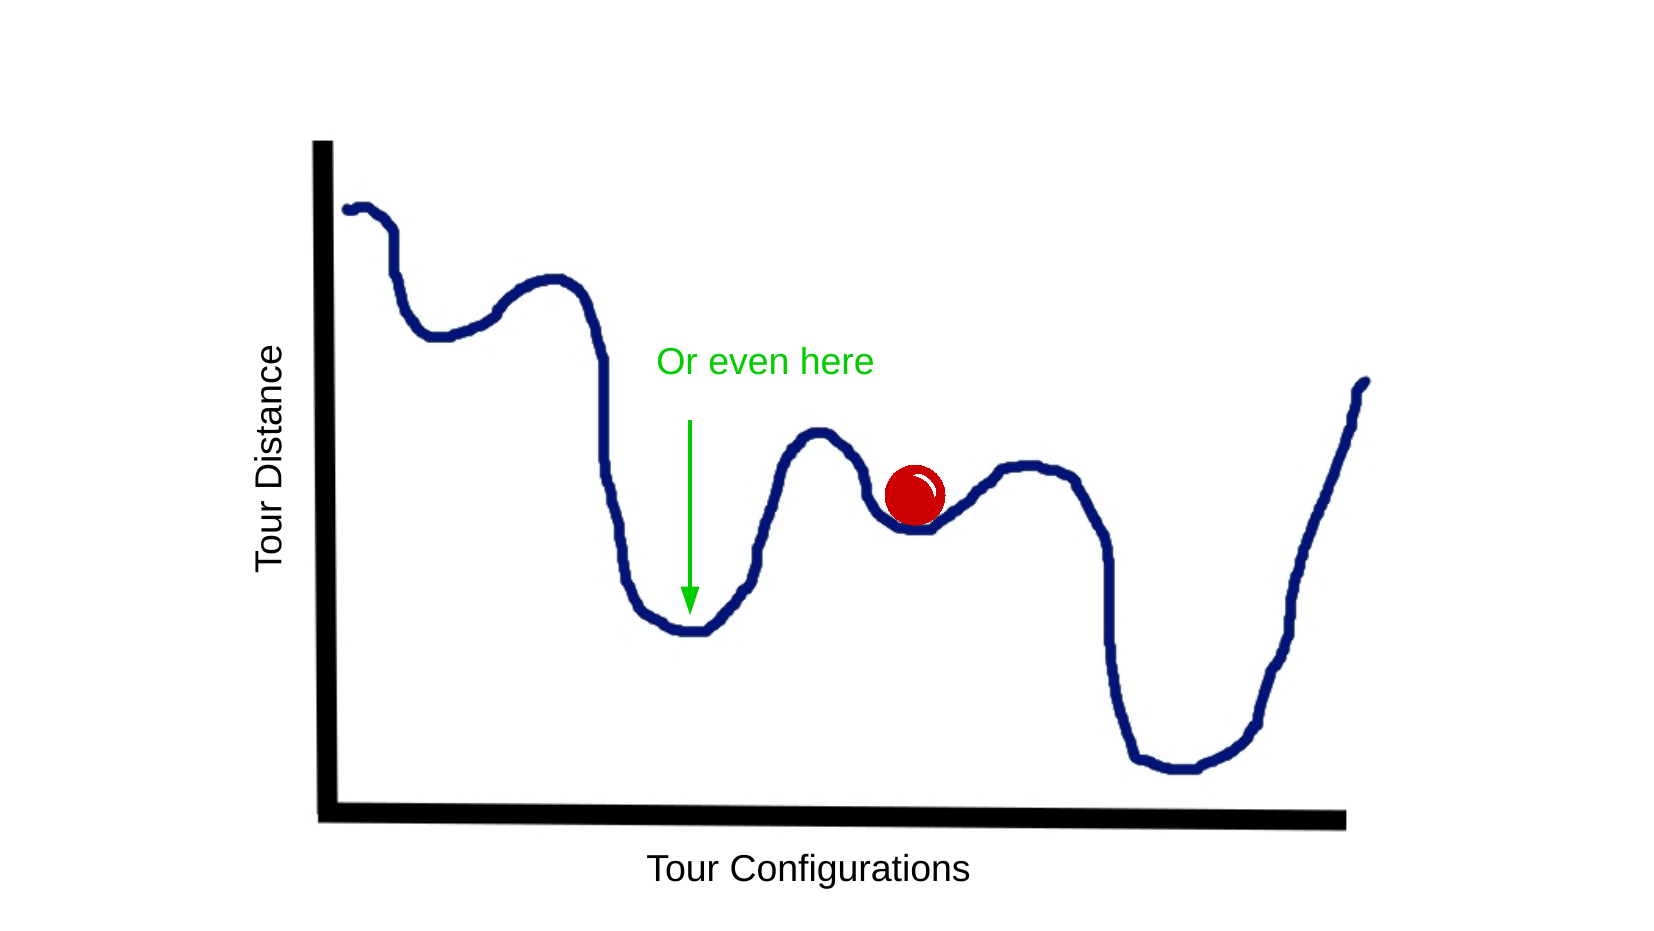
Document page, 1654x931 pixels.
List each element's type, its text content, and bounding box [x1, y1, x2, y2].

text_box [885, 465, 946, 526]
text_box Or even here [641, 333, 890, 391]
picture [298, 119, 1381, 841]
text_box Tour Distance [240, 330, 297, 589]
text_box Tour Configurations [631, 840, 1051, 898]
